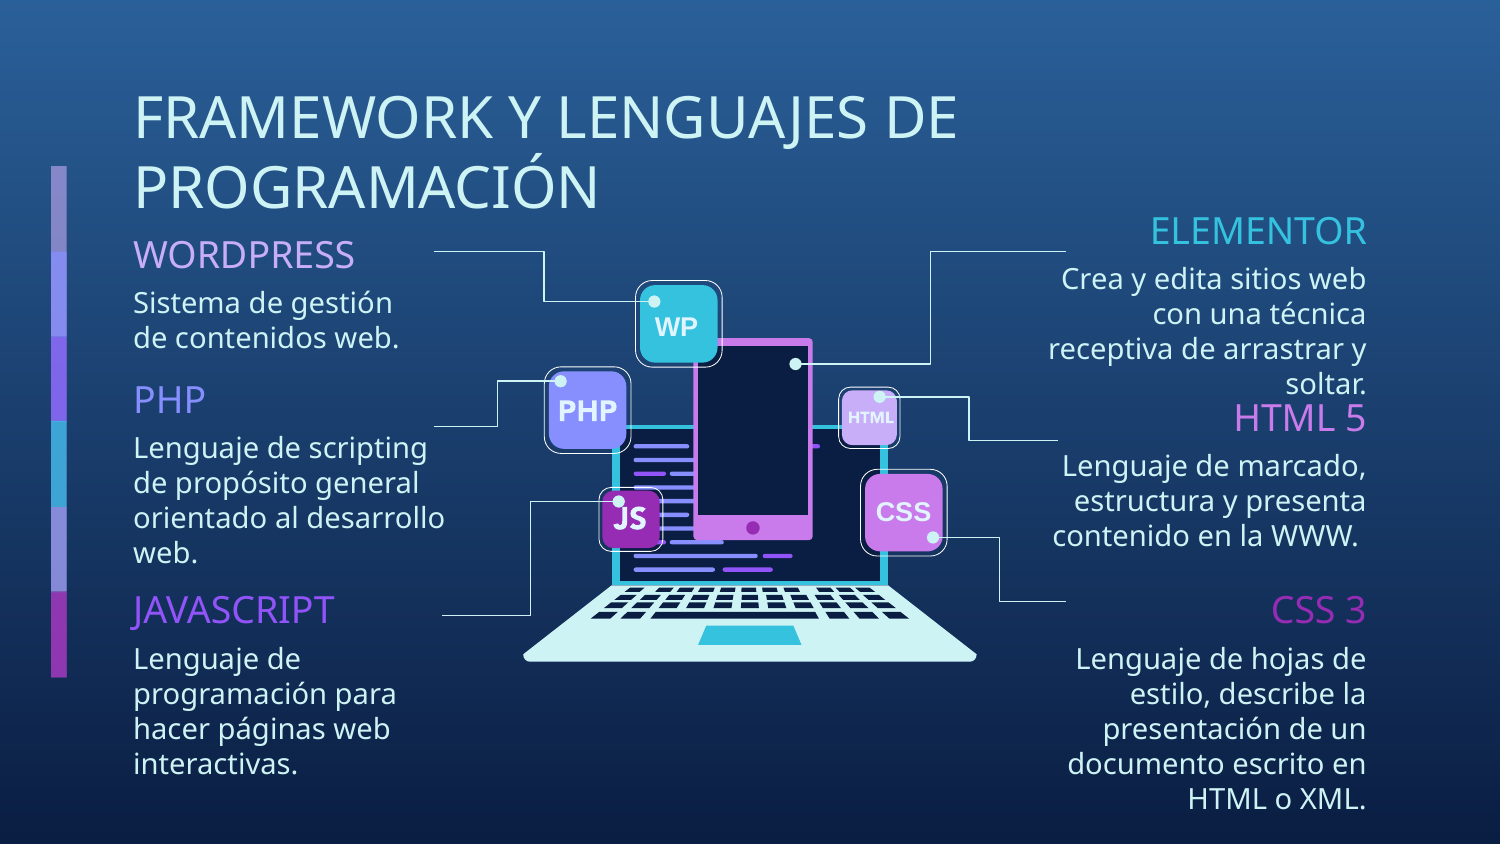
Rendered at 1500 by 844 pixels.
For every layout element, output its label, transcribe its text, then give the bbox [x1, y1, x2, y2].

text_box Lenguaje de scripting de propósito general orientado al desarrollo web. [118, 414, 462, 509]
text_box [840, 390, 897, 448]
text_box [602, 488, 662, 550]
text_box WP [639, 304, 717, 357]
text_box [523, 338, 977, 662]
text_box [861, 535, 943, 555]
text_box Crea y edita sitios web con una técnica receptiva de arrastrar y soltar. [1007, 245, 1382, 340]
text_box CSS 3 [987, 568, 1382, 625]
text_box WORDPRESS [118, 212, 434, 269]
text_box JAVASCRIPT [118, 568, 434, 625]
text_box [640, 285, 721, 366]
text_box PHP [118, 357, 434, 414]
text_box [548, 371, 630, 453]
text_box ELEMENTOR [1007, 188, 1382, 245]
text_box Lenguaje de marcado, estructura y presenta contenido en la WWW. [962, 432, 1382, 527]
text_box [861, 470, 943, 489]
text_box Lenguaje de hojas de estilo, describe la presentación de un documento escrito en HTML o XML. [987, 625, 1382, 720]
text_box Sistema de gestión de contenidos web. [118, 269, 434, 357]
title FRAMEWORK Y LENGUAJES DE PROGRAMACIÓN [118, 64, 1382, 159]
text_box [881, 390, 896, 396]
text_box Lenguaje de programación para hacer páginas web interactivas. [118, 625, 434, 720]
text_box HTML 5 [962, 398, 968, 432]
text_box HTML 5 [962, 375, 1382, 432]
text_box CSS [861, 489, 951, 535]
